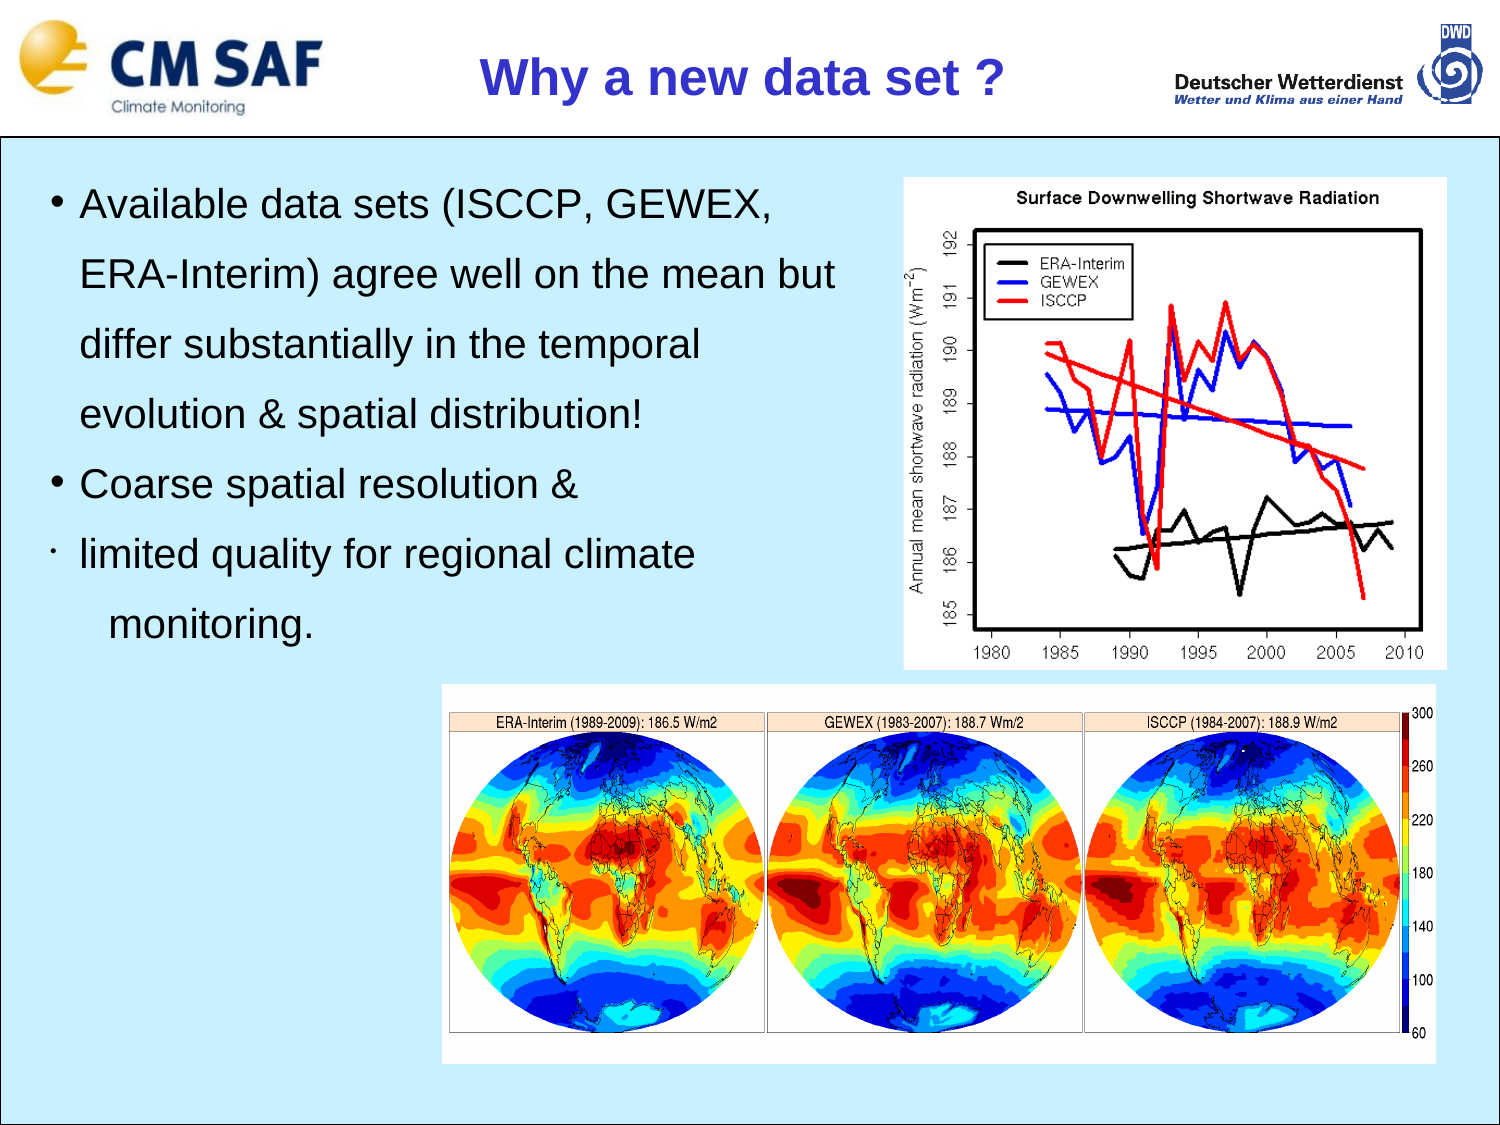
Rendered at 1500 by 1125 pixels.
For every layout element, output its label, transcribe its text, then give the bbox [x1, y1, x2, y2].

text_box Available data sets (ISCCP, GEWEX, ERA-Interim) agree well on the mean but differ substantially in the temporal evolution & spatial distribution! Coarse spatial resolution & limited quality for regional climate monitoring. [35, 148, 857, 655]
picture [903, 177, 1447, 670]
text_box Why a new data set ? [464, 35, 1022, 114]
picture [1175, 24, 1483, 104]
picture [442, 684, 1436, 1065]
picture [17, 19, 325, 117]
